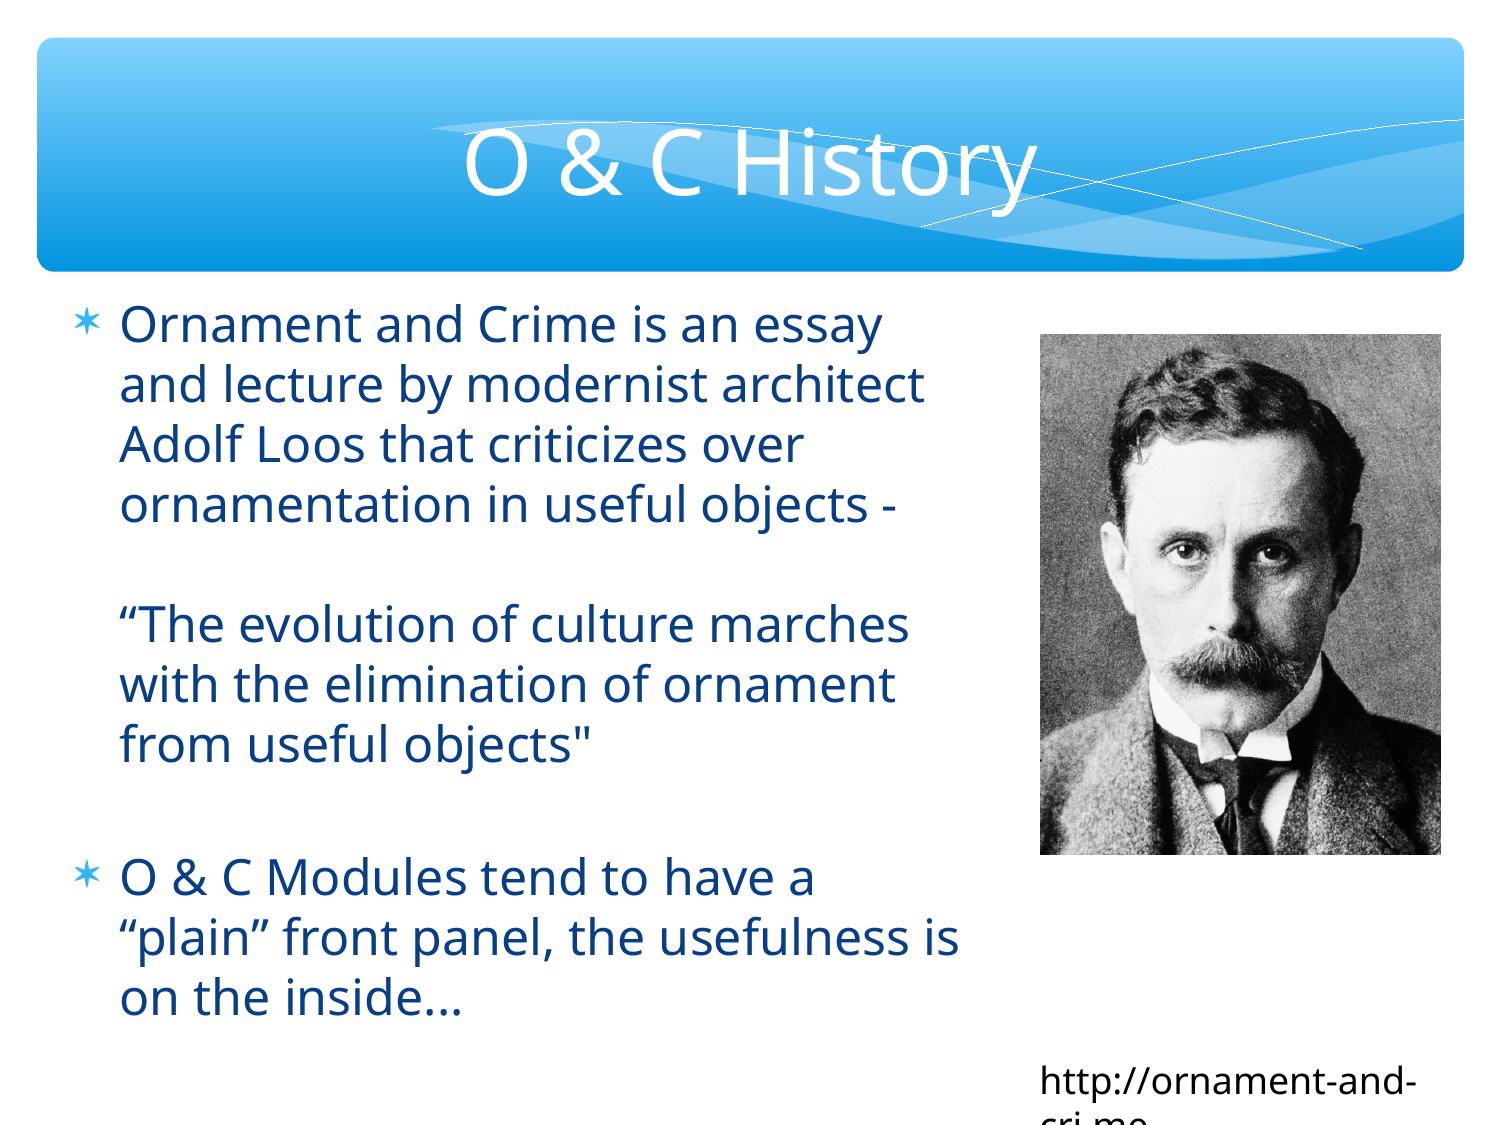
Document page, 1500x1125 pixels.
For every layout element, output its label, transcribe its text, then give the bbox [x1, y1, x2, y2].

title O & C History [75, 40, 1426, 276]
picture [1040, 334, 1441, 856]
text_box http://ornament-and-cri.me [1024, 1050, 1486, 1110]
list Ornament and Crime is an essay and lecture by modernist architect Adolf Loos that criticizes over ornamentation in useful objects - “The evolution of culture marches with the elimination of ornament from useful objects" O & C Modules tend to have a “plain” front panel, the usefulness is on the inside... [60, 285, 991, 1062]
